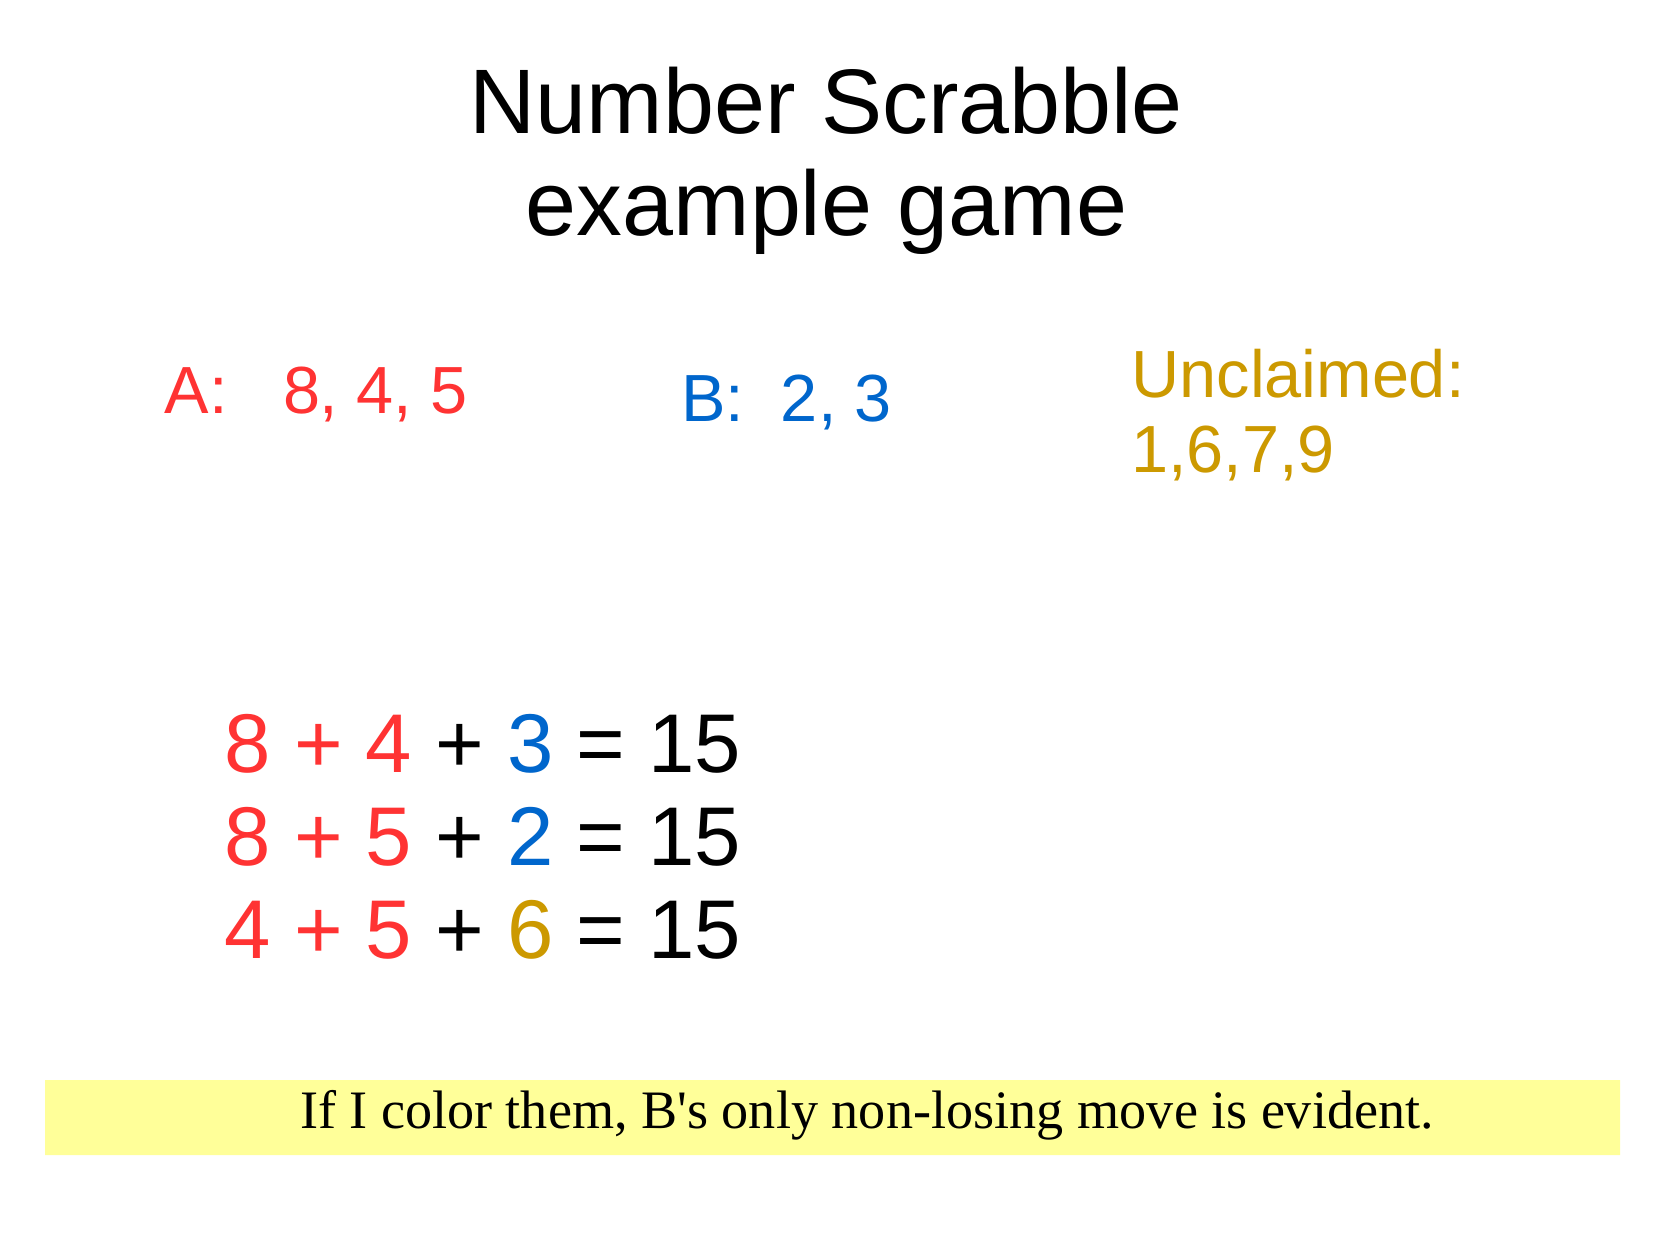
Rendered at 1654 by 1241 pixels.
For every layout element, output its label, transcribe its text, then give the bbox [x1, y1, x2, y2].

list If I color them, B's only non-losing move is evident. [45, 1080, 1621, 1156]
title Number Scrabble example game [82, 49, 1571, 257]
text_box Unclaimed: 1,6,7,9 [1116, 330, 1541, 499]
text_box B: 2, 3 [666, 354, 946, 518]
text_box 8 + 4 + 3 = 15 8 + 5 + 2 = 15 4 + 5 + 6 = 15 [210, 690, 757, 985]
text_box A: 8, 4, 5 [150, 346, 571, 511]
